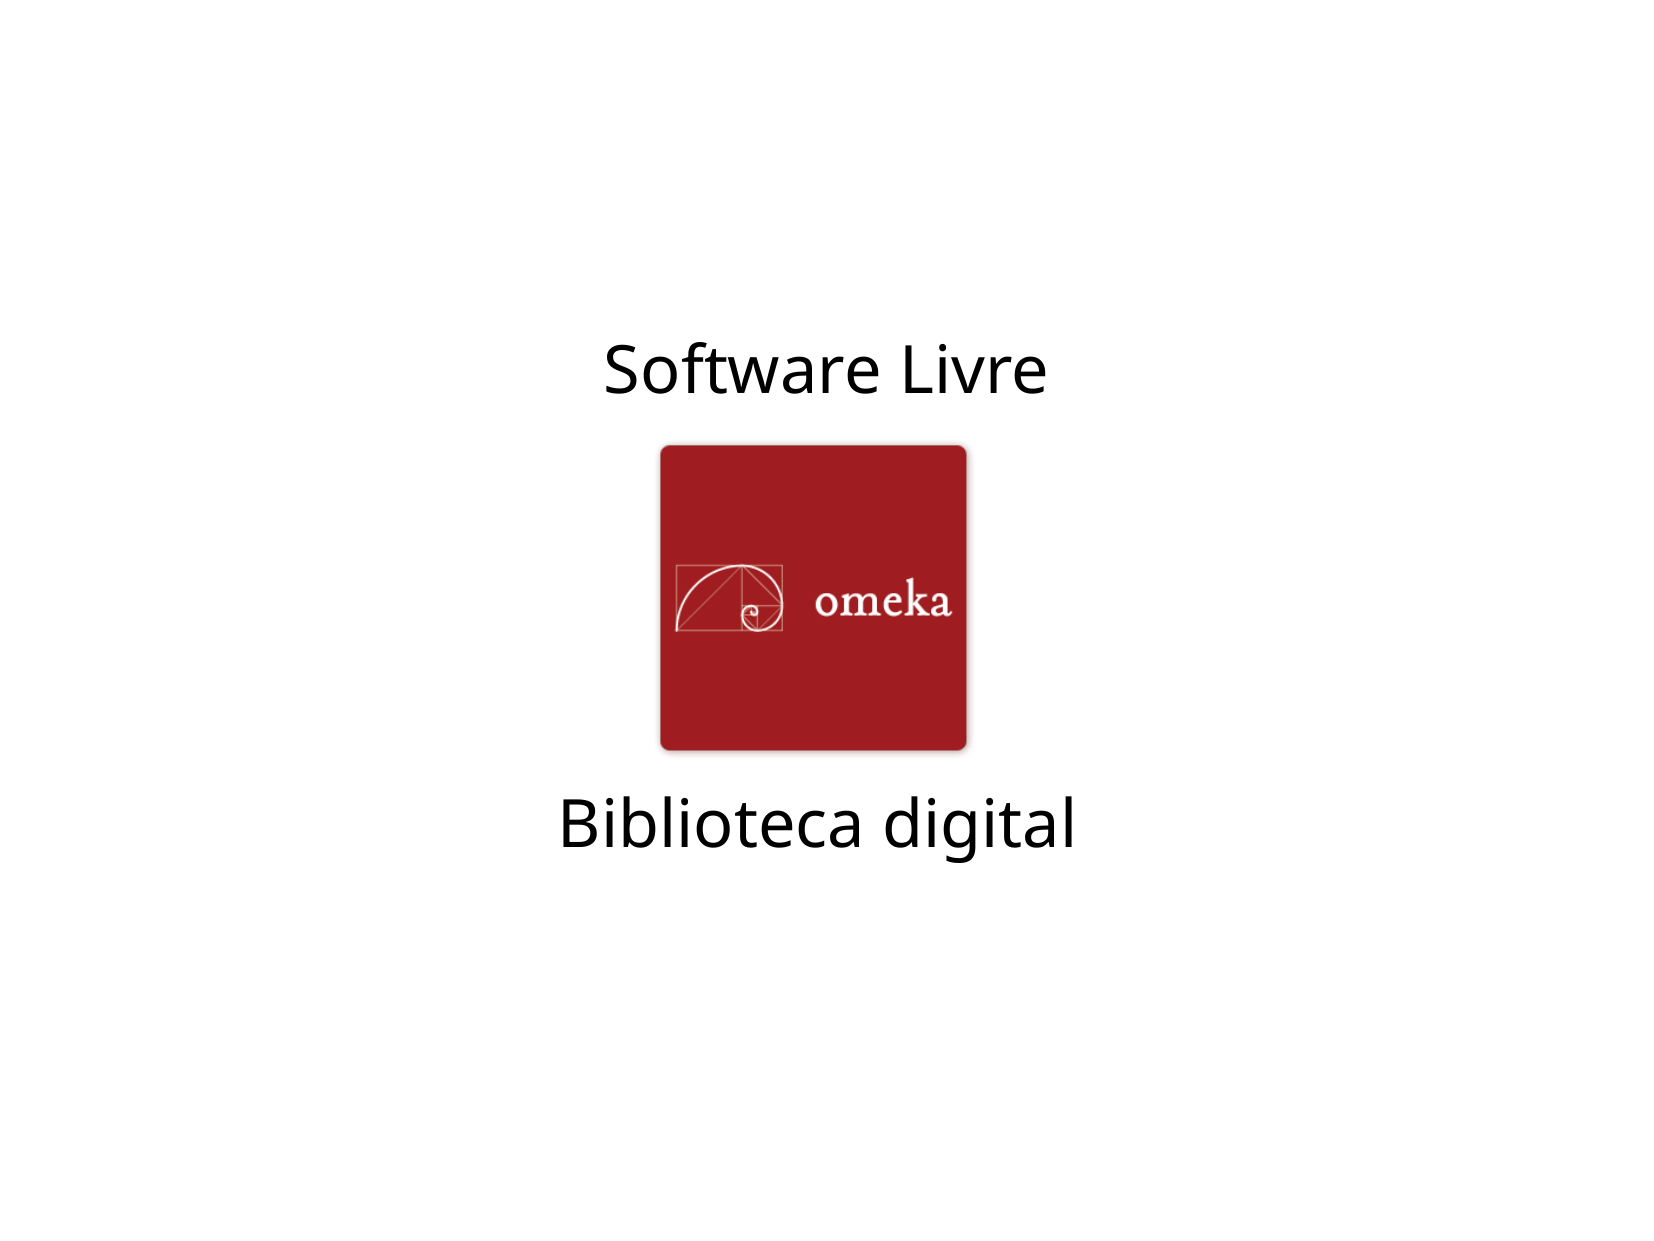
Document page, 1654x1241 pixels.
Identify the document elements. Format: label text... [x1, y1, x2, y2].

subtitle Software Livre Biblioteca digital [82, 96, 1571, 1241]
